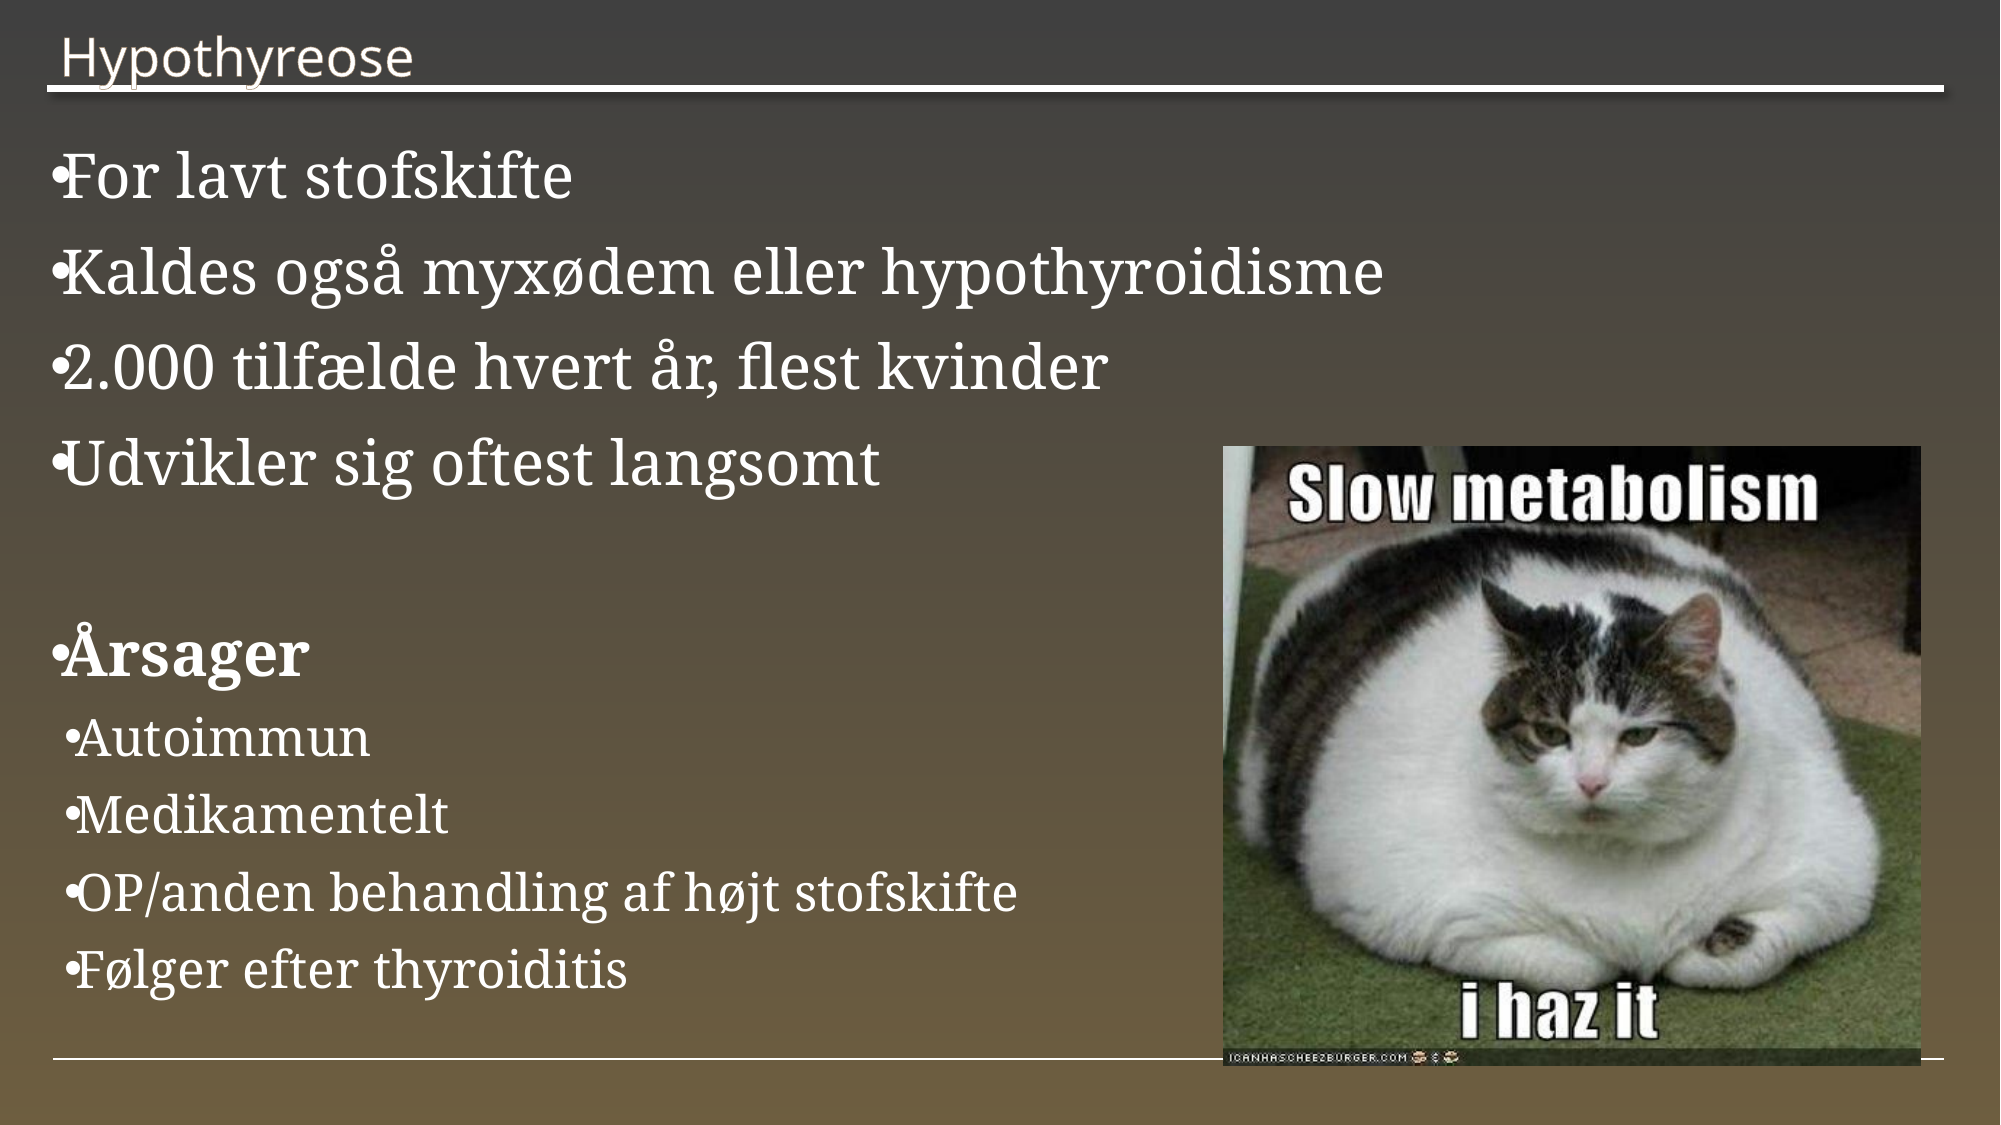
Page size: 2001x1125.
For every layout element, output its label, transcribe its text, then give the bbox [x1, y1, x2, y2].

list For lavt stofskifte Kaldes også myxødem eller hypothyroidisme 2.000 tilfælde hvert år, flest kvinder Udvikler sig oftest langsomt Årsager Autoimmun Medikamentelt OP/anden behandling af højt stofskifte Følger efter thyroiditis [50, 121, 1942, 1004]
picture [1223, 446, 1921, 1066]
title Hypothyreose [59, 29, 1021, 89]
